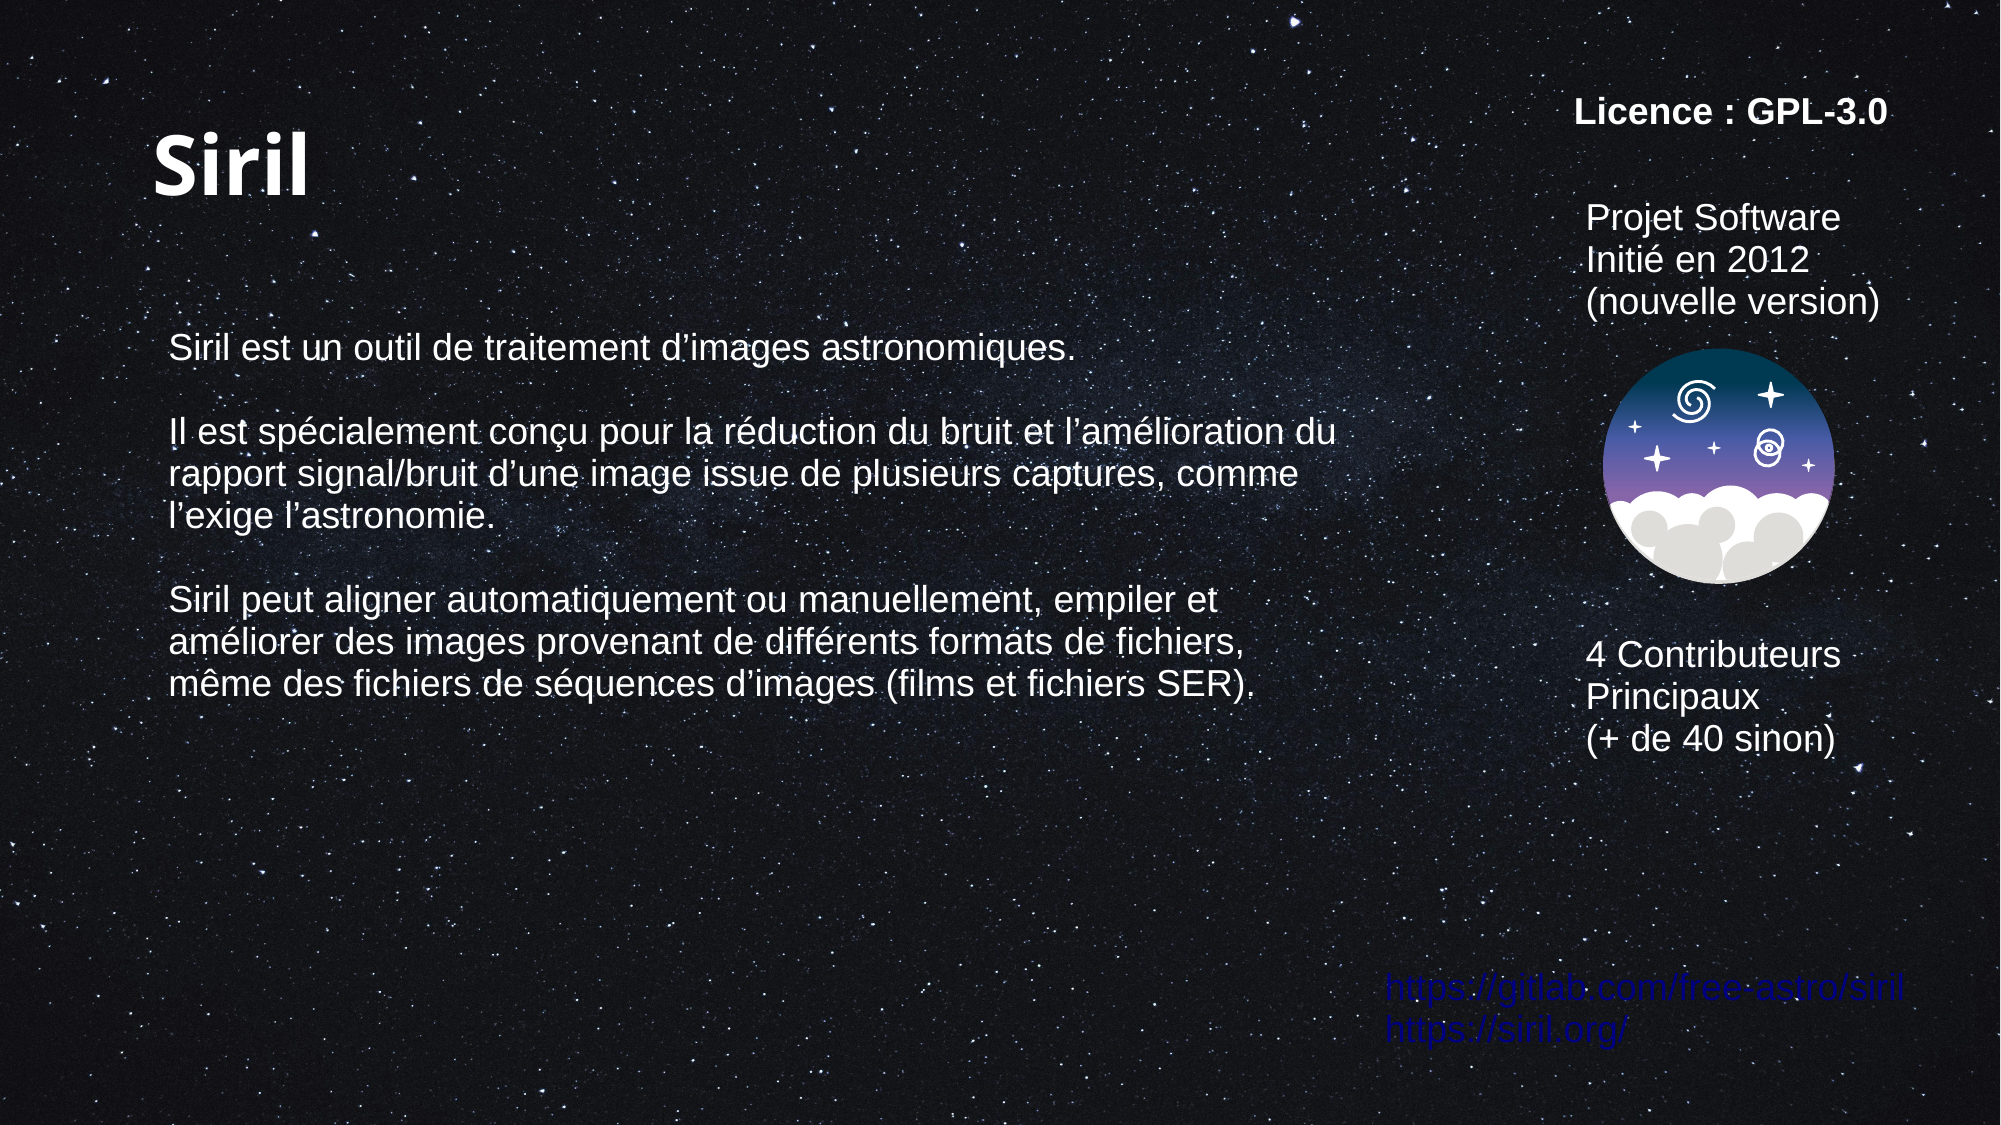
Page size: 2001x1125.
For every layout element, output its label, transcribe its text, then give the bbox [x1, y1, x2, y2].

picture [0, 0, 2001, 1125]
text_box 4 Contributeurs Principaux (+ de 40 sinon) [1570, 625, 1961, 767]
text_box Licence : GPL-3.0 [1559, 82, 1914, 142]
text_box Siril est un outil de traitement d’images astronomiques. Il est spécialement conçu pour la réduction du bruit et l’amélioration du rapport signal/bruit d’une image issue de plusieurs captures, comme l’exige l’astronomie. Siril peut aligner automatiquement ou manuellement, empiler et améliorer des images provenant de différents formats de fichiers, même des fichiers de séquences d’images (films et fichiers SER). [153, 318, 1371, 712]
title Siril [137, 59, 1359, 278]
text_box Projet Software Initié en 2012 (nouvelle version) [1570, 189, 1902, 372]
text_box https://gitlab.com/free-astro/siril https://siril.org/ [1370, 958, 1921, 1100]
